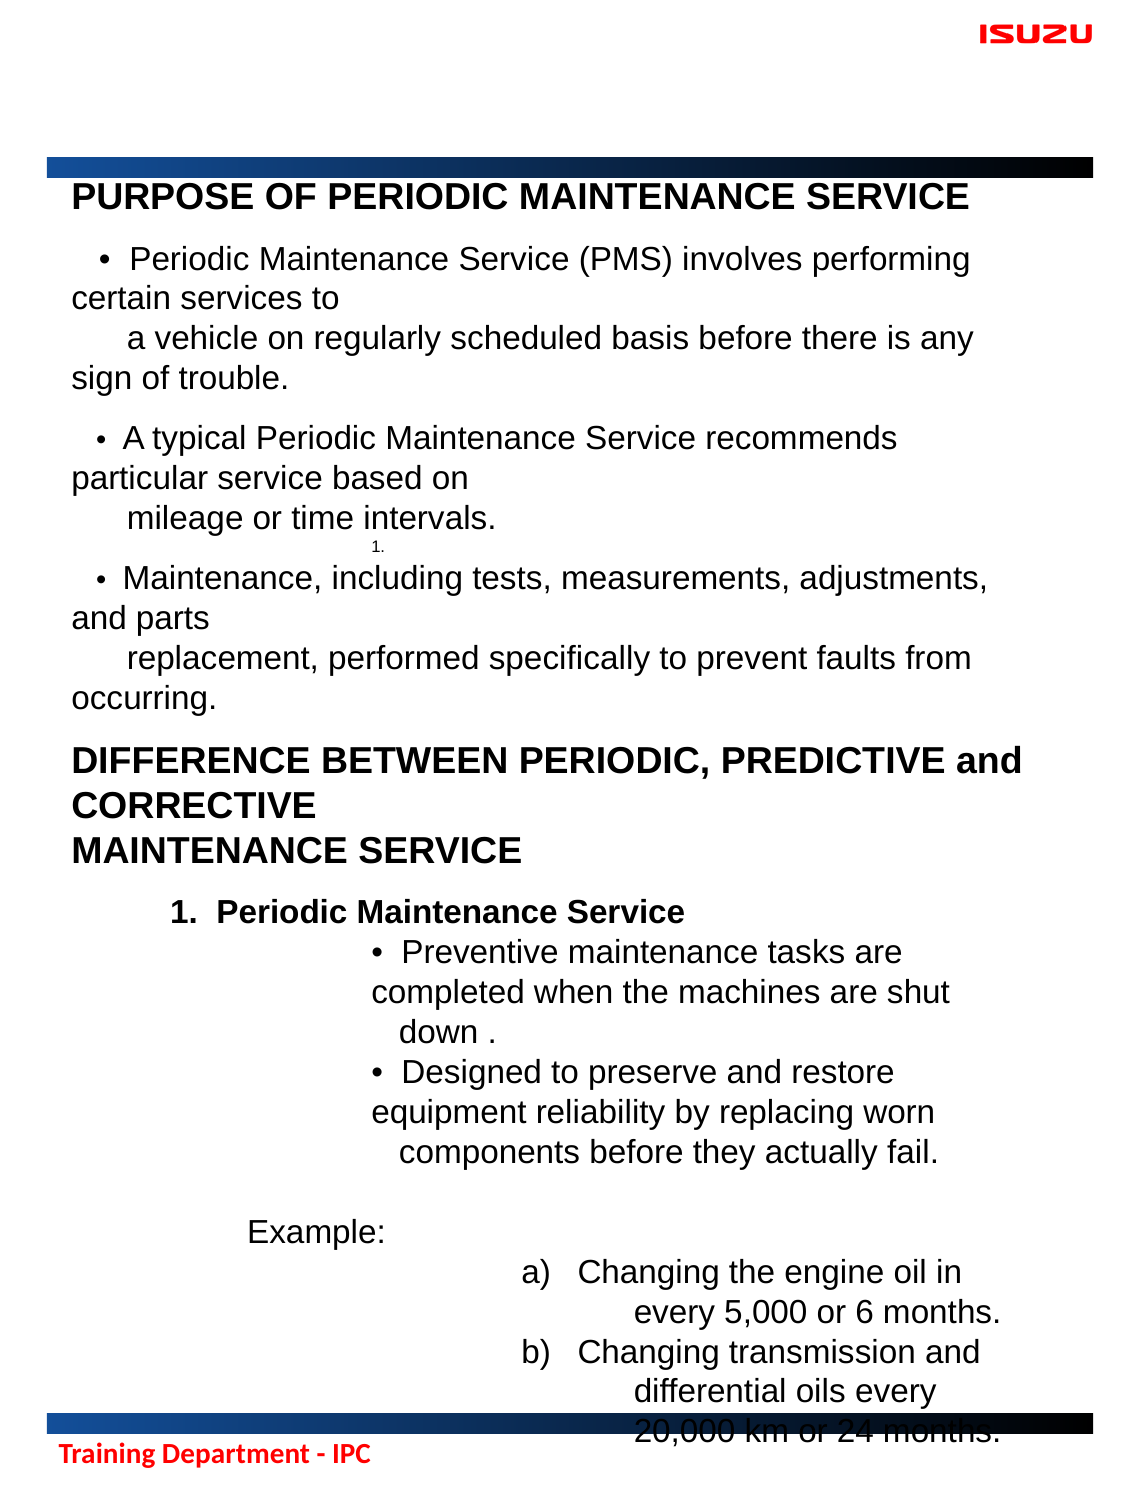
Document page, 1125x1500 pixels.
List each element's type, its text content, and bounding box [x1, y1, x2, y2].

text_box PURPOSE OF PERIODIC MAINTENANCE SERVICE • Periodic Maintenance Service (PMS) involves performing certain services to a vehicle on regularly scheduled basis before there is any sign of trouble. • A typical Periodic Maintenance Service recommends particular service based on mileage or time intervals. • Maintenance, including tests, measurements, adjustments, and parts replacement, performed specifically to prevent faults from occurring. DIFFERENCE BETWEEN PERIODIC, PREDICTIVE and CORRECTIVE MAINTENANCE SERVICE 1. Periodic Maintenance Service • Preventive maintenance tasks are completed when the machines are shut down . • Designed to preserve and restore equipment reliability by replacing worn components before they actually fail. Example: Changing the engine oil in every 5,000 or 6 months. Changing transmission and differential oils every 20,000 km or 24 months. [56, 164, 1059, 1500]
